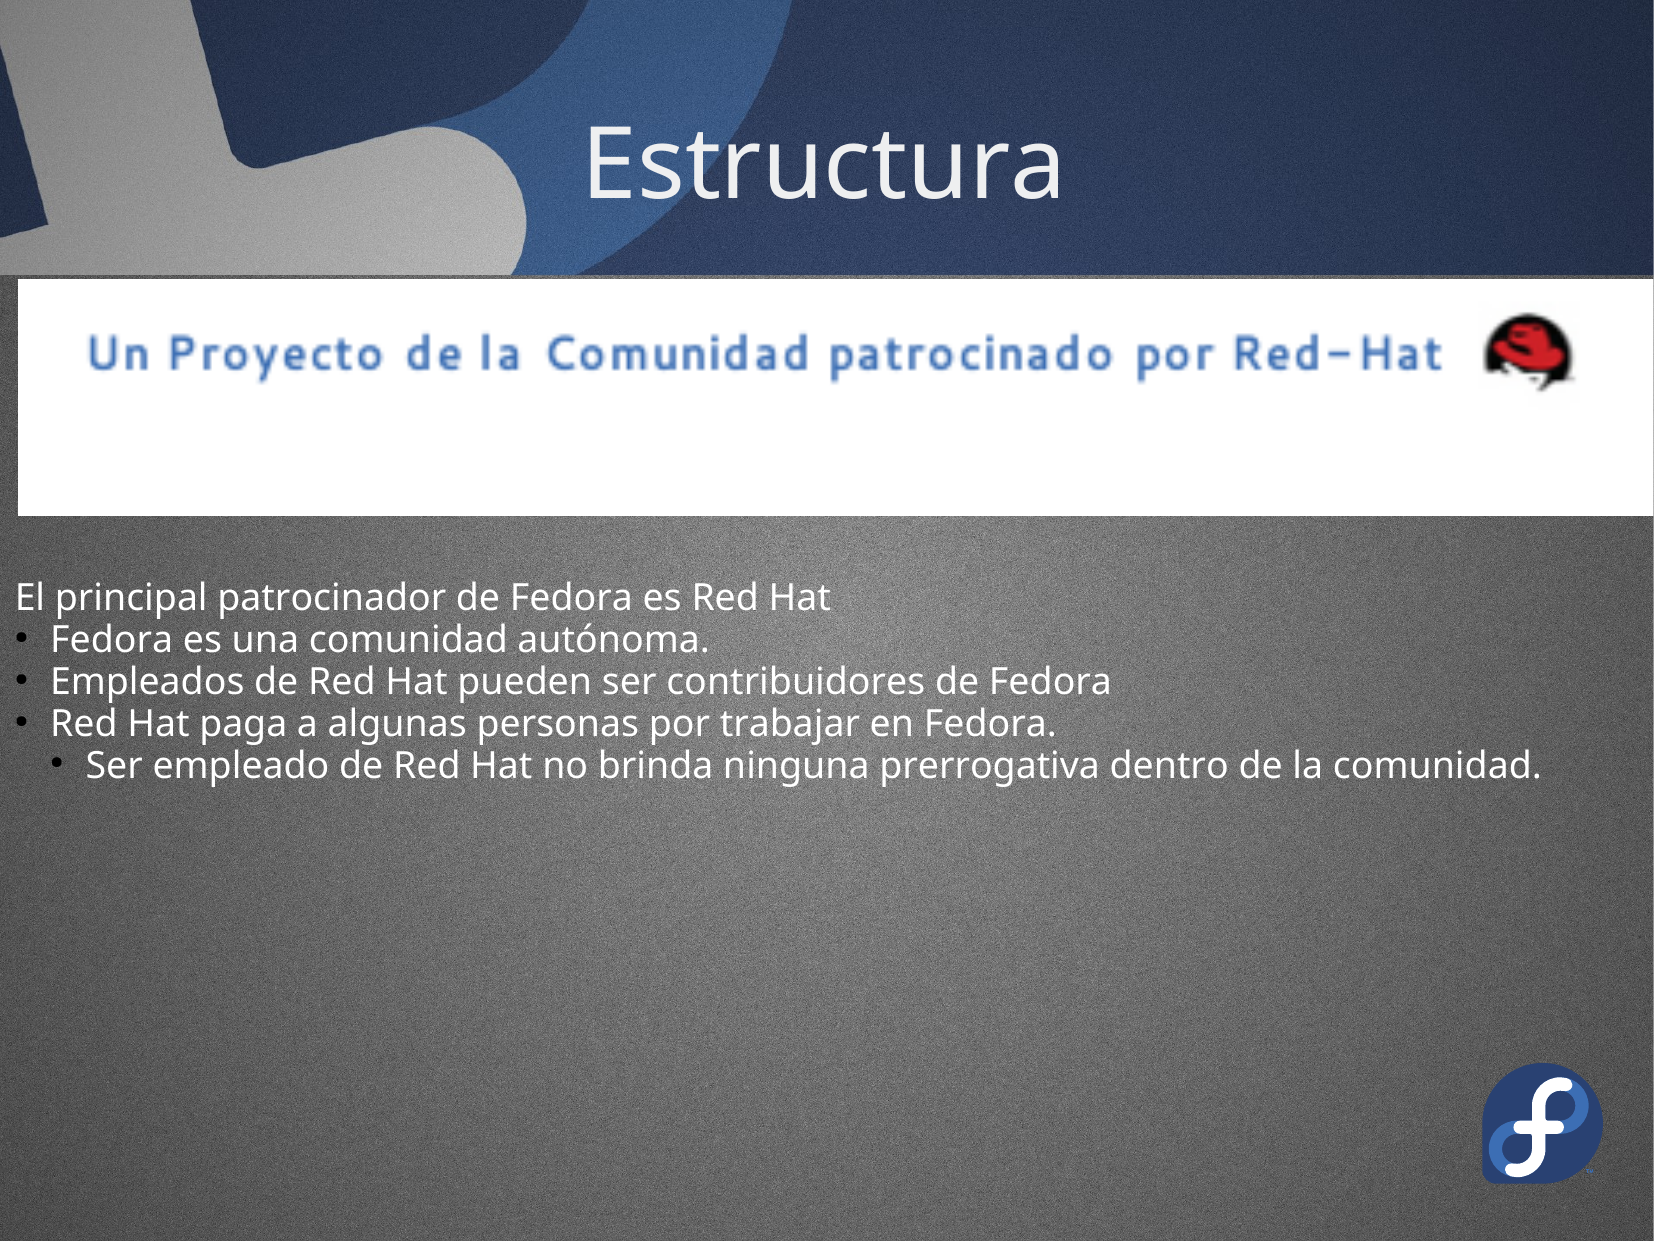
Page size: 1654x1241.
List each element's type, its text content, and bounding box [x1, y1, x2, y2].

text_box El principal patrocinador de Fedora es Red Hat Fedora es una comunidad autónoma. Empleados de Red Hat pueden ser contribuidores de Fedora Red Hat paga a algunas personas por trabajar en Fedora. Ser empleado de Red Hat no brinda ninguna prerrogativa dentro de la comunidad. [0, 570, 1627, 931]
text_box Estructura [86, 59, 1563, 266]
picture [0, 0, 1654, 1241]
